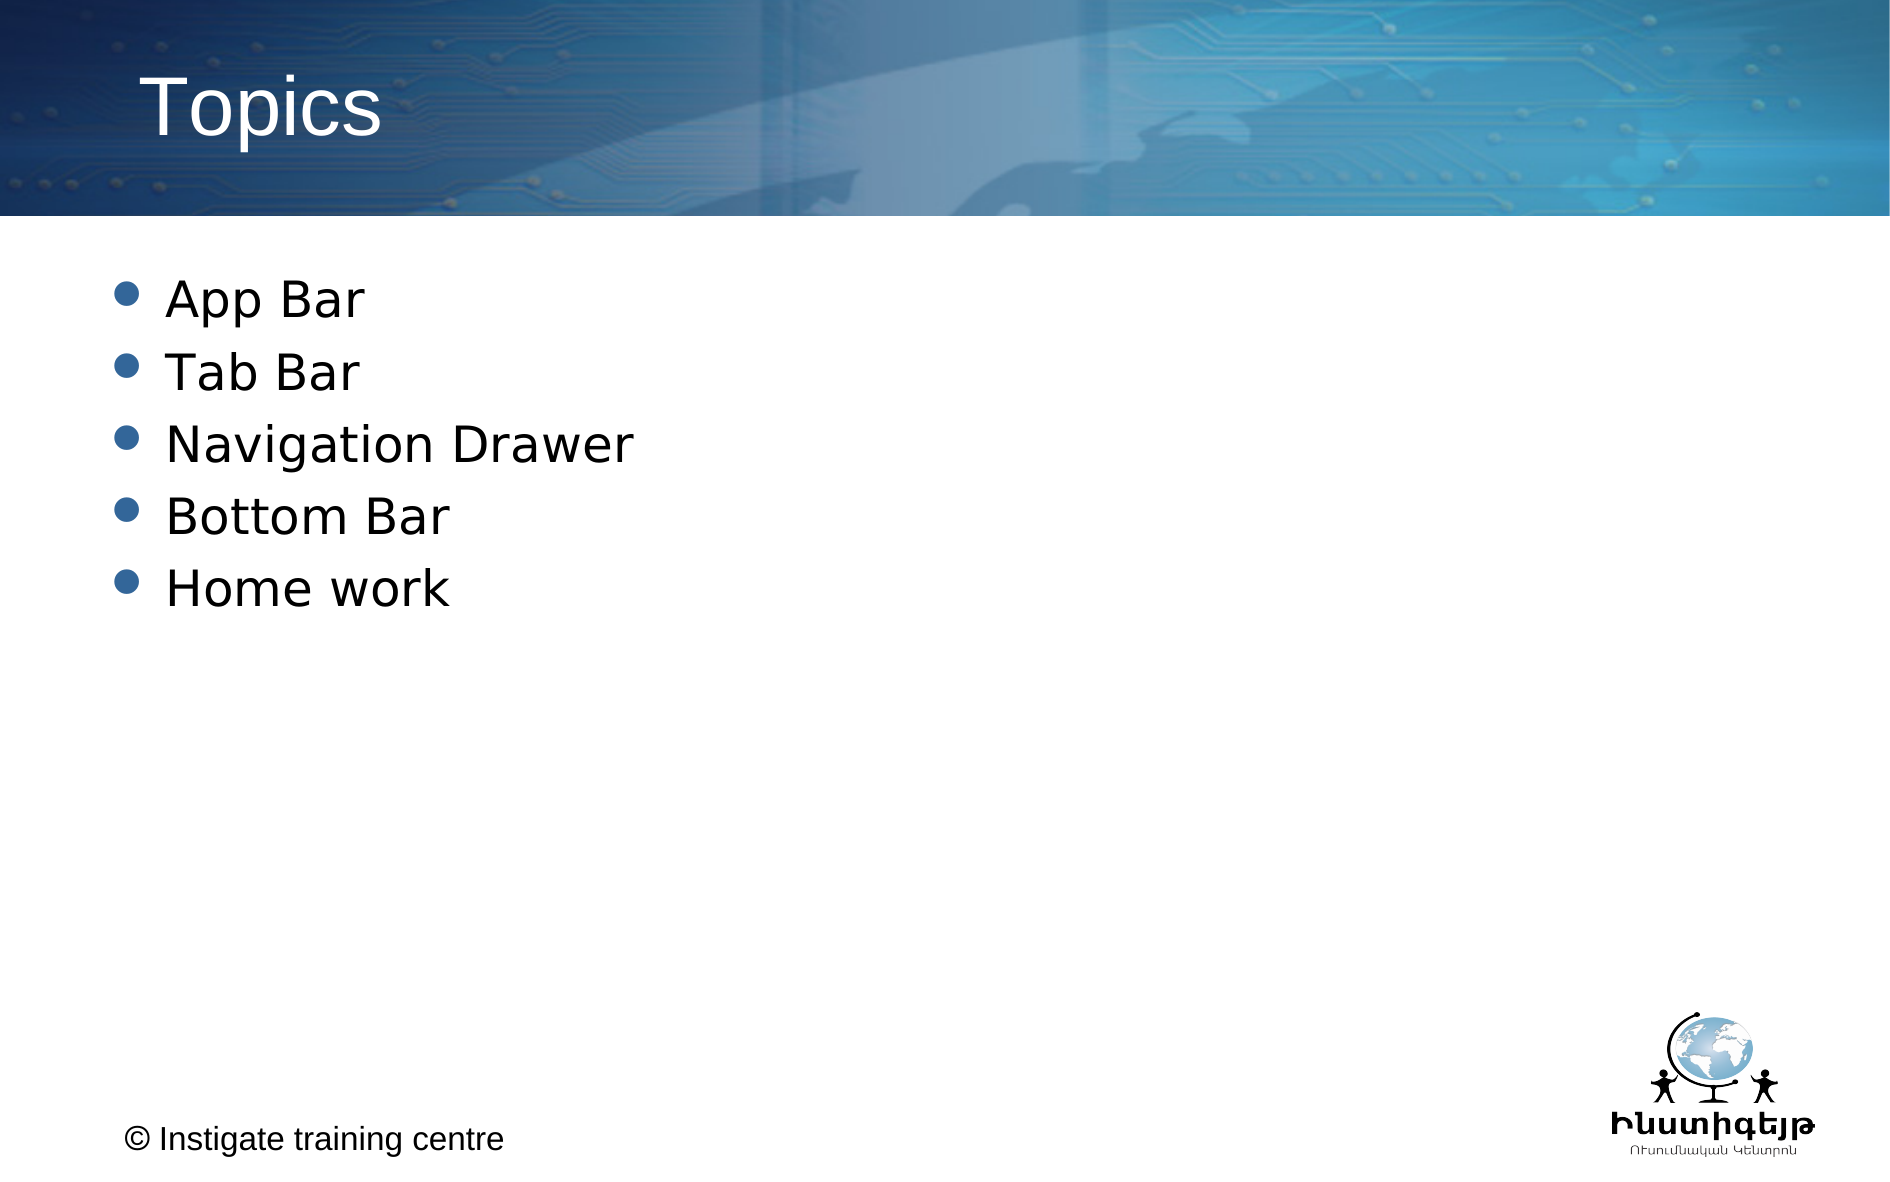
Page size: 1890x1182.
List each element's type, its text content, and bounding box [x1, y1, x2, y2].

list App Bar Tab Bar Navigation Drawer Bottom Bar Home work [110, 276, 1801, 287]
picture [0, 0, 1890, 216]
picture [1612, 1012, 1815, 1157]
